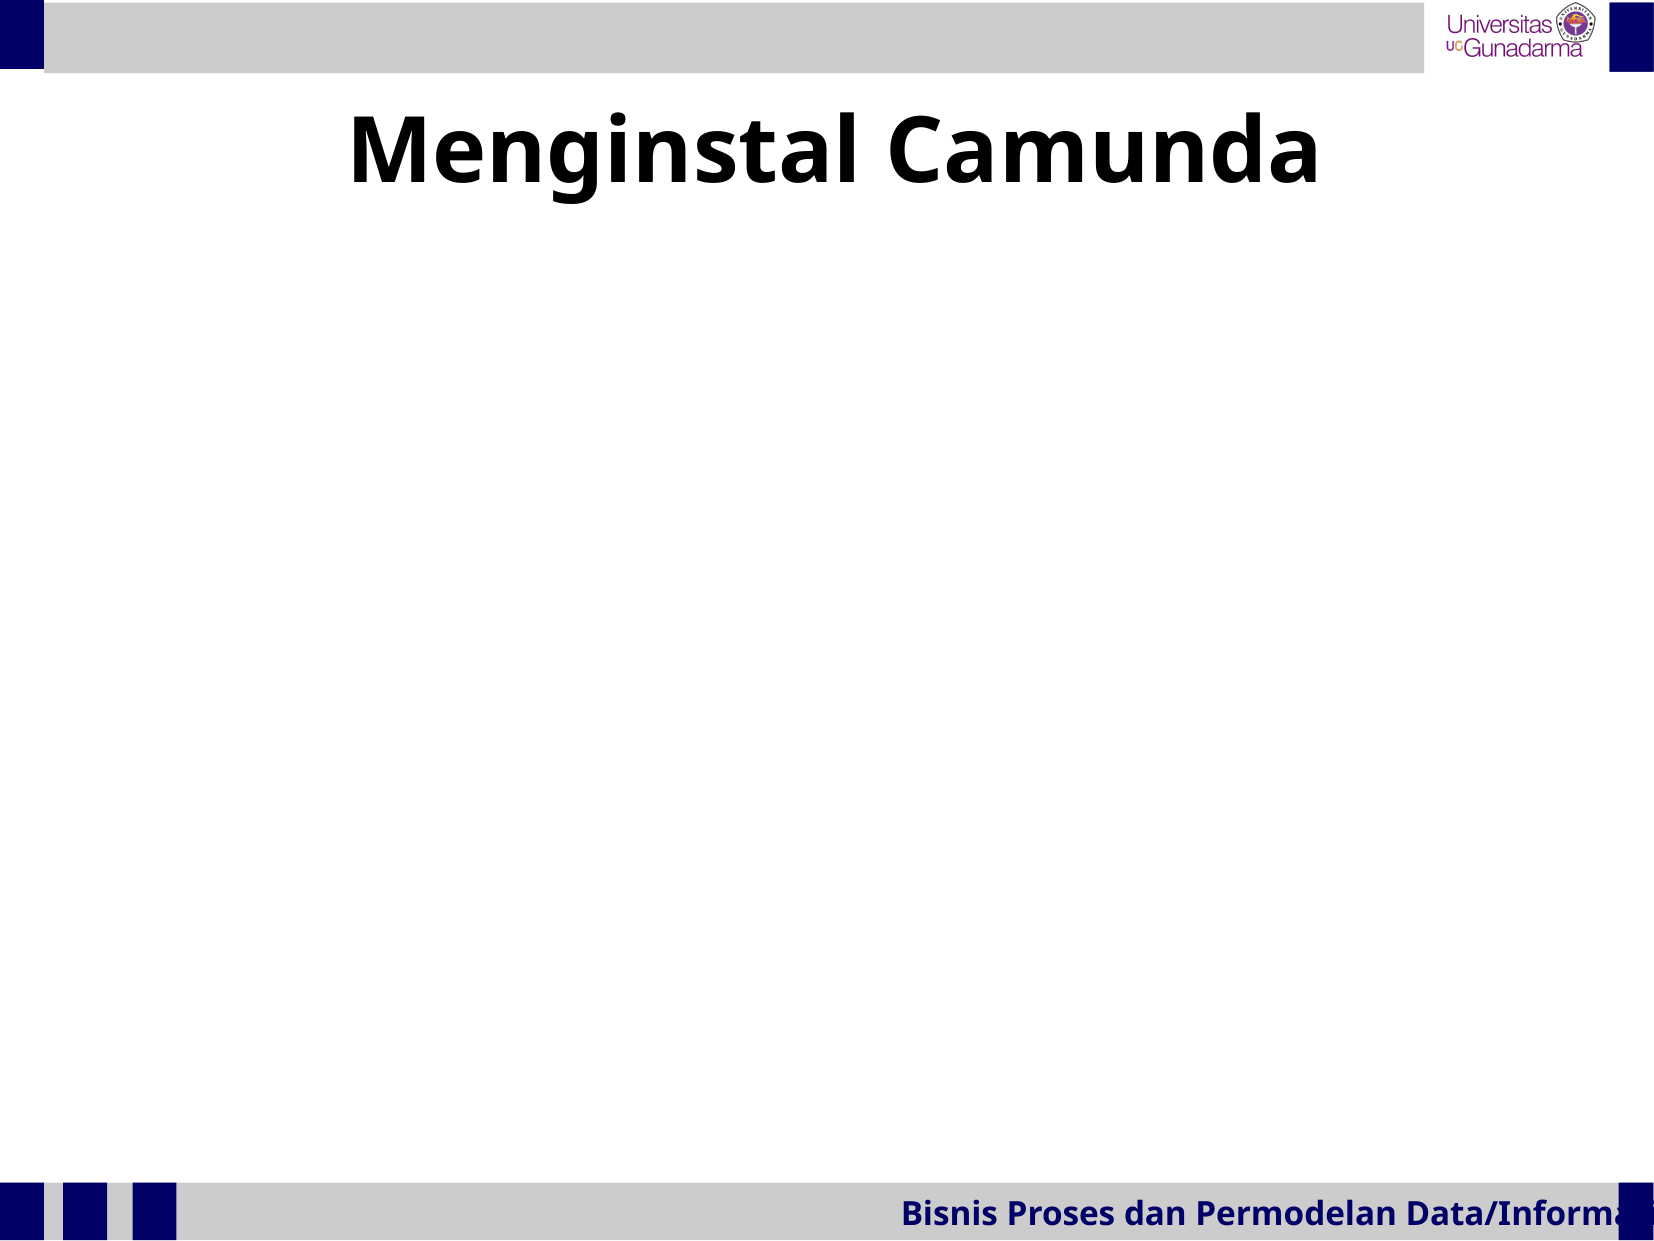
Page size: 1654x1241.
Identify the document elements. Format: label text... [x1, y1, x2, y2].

picture [1437, 2, 1610, 62]
title Menginstal Camunda [78, 84, 1592, 211]
